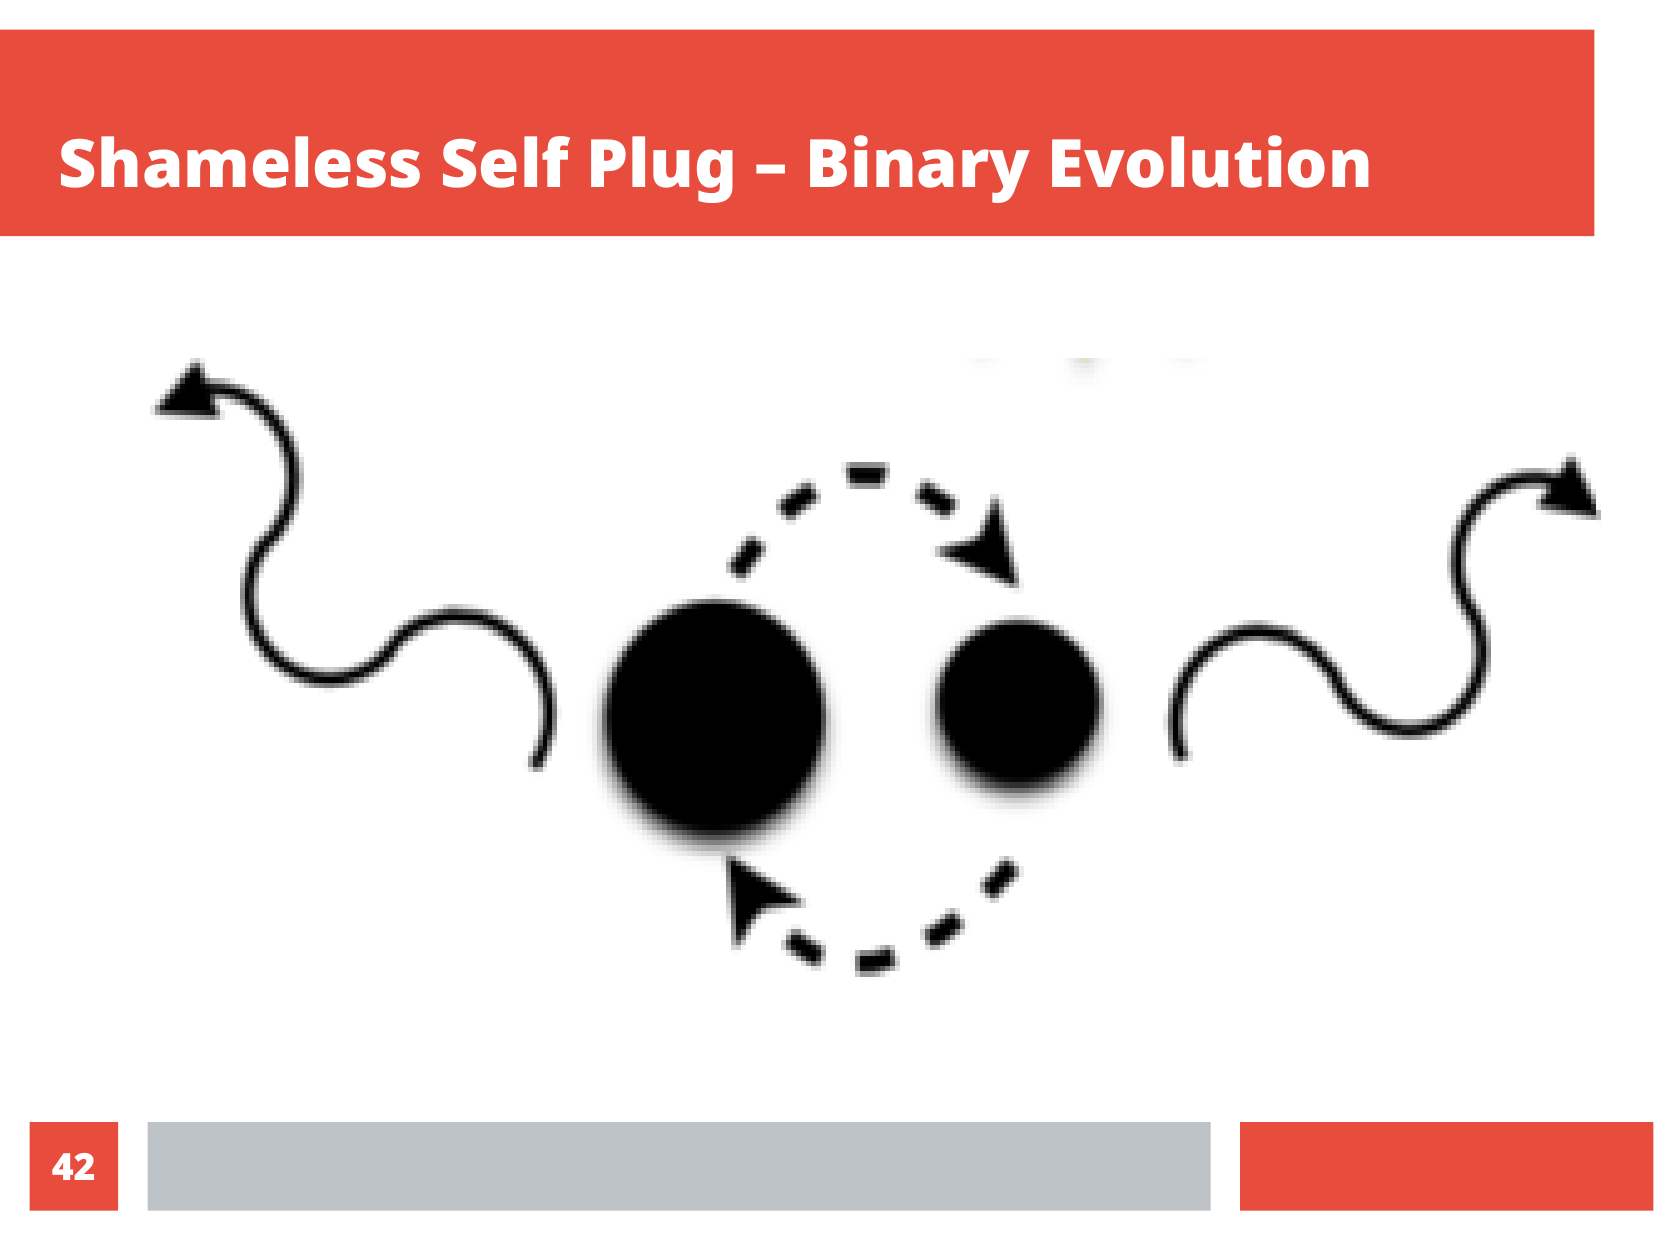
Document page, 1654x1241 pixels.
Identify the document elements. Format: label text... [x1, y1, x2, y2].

title Shameless Self Plug – Binary Evolution [59, 59, 1595, 207]
picture [96, 358, 1601, 977]
